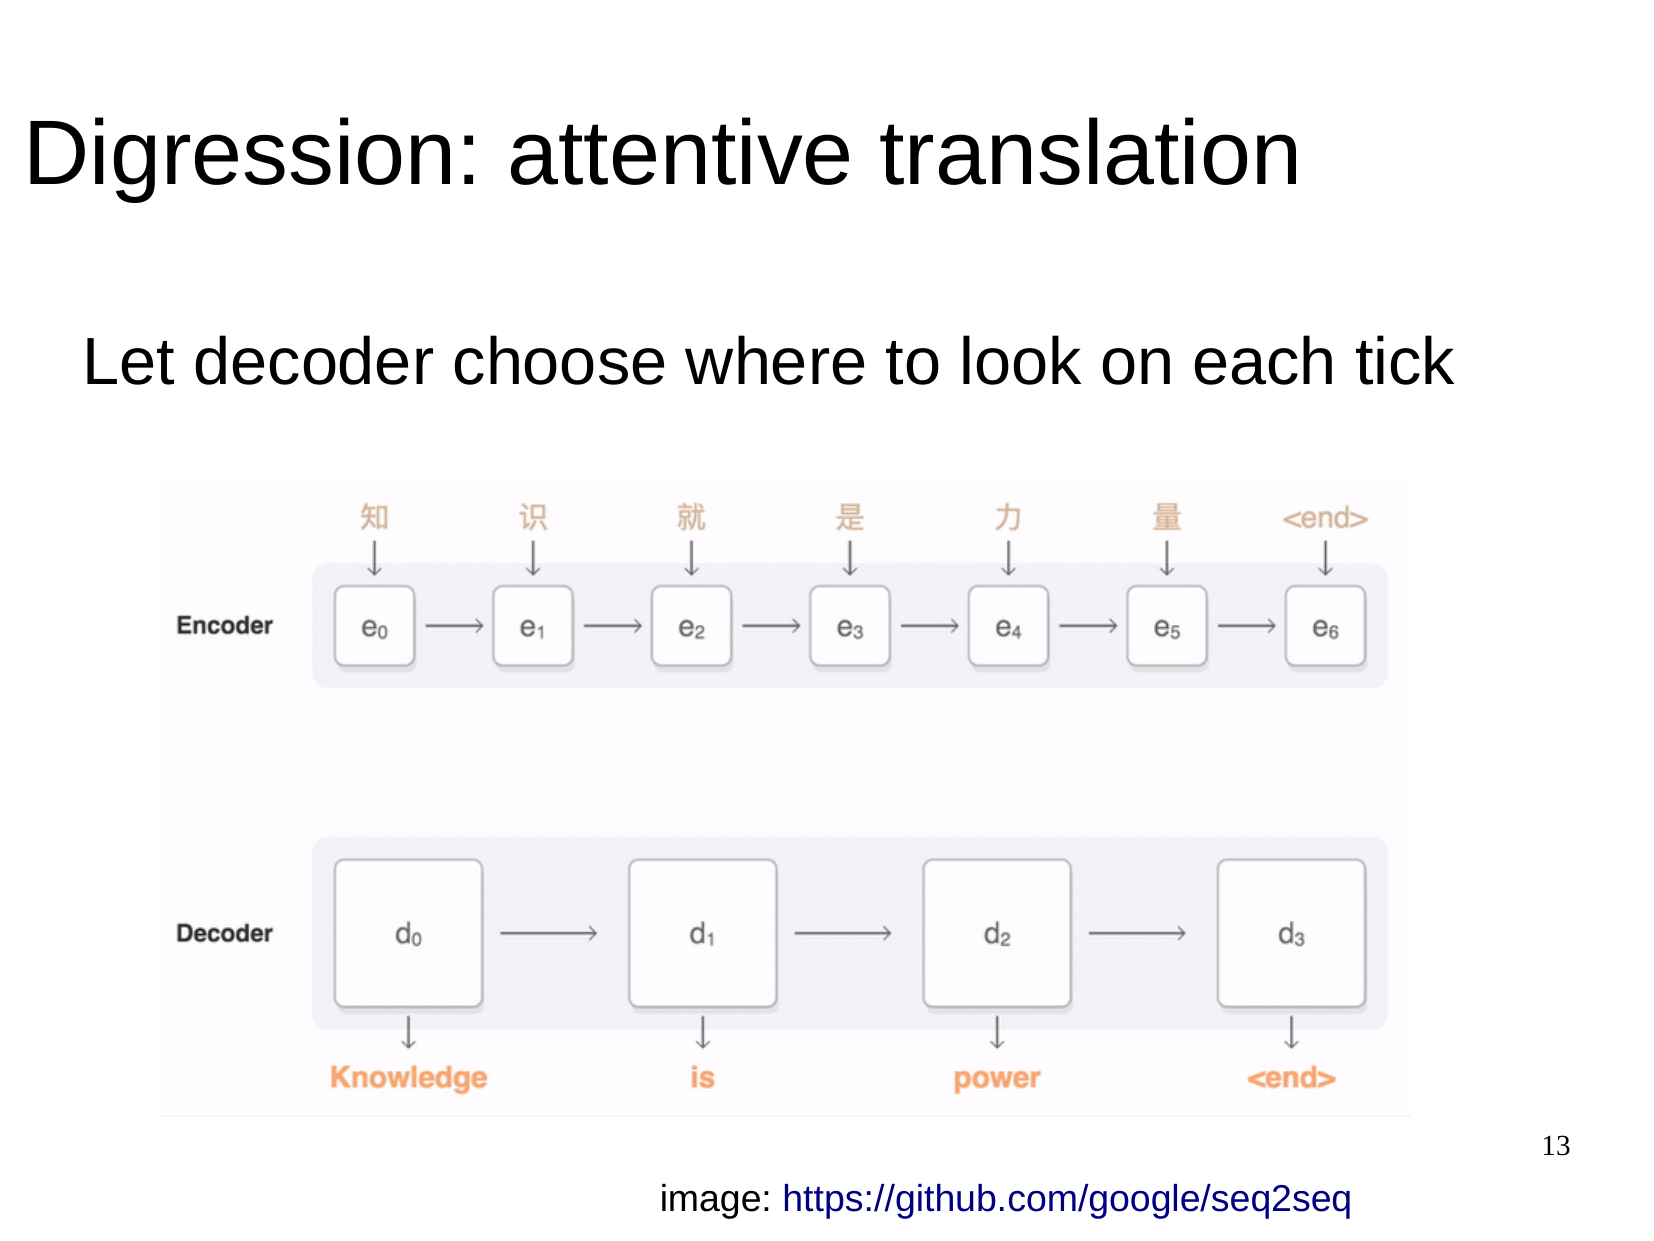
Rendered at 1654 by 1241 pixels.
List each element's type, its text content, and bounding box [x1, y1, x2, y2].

text_box image: https://github.com/google/seq2seq [645, 1170, 1368, 1227]
title Digression: attentive translation [23, 49, 1512, 257]
picture [160, 480, 1411, 1117]
list Let decoder choose where to look on each tick [82, 323, 1576, 1016]
